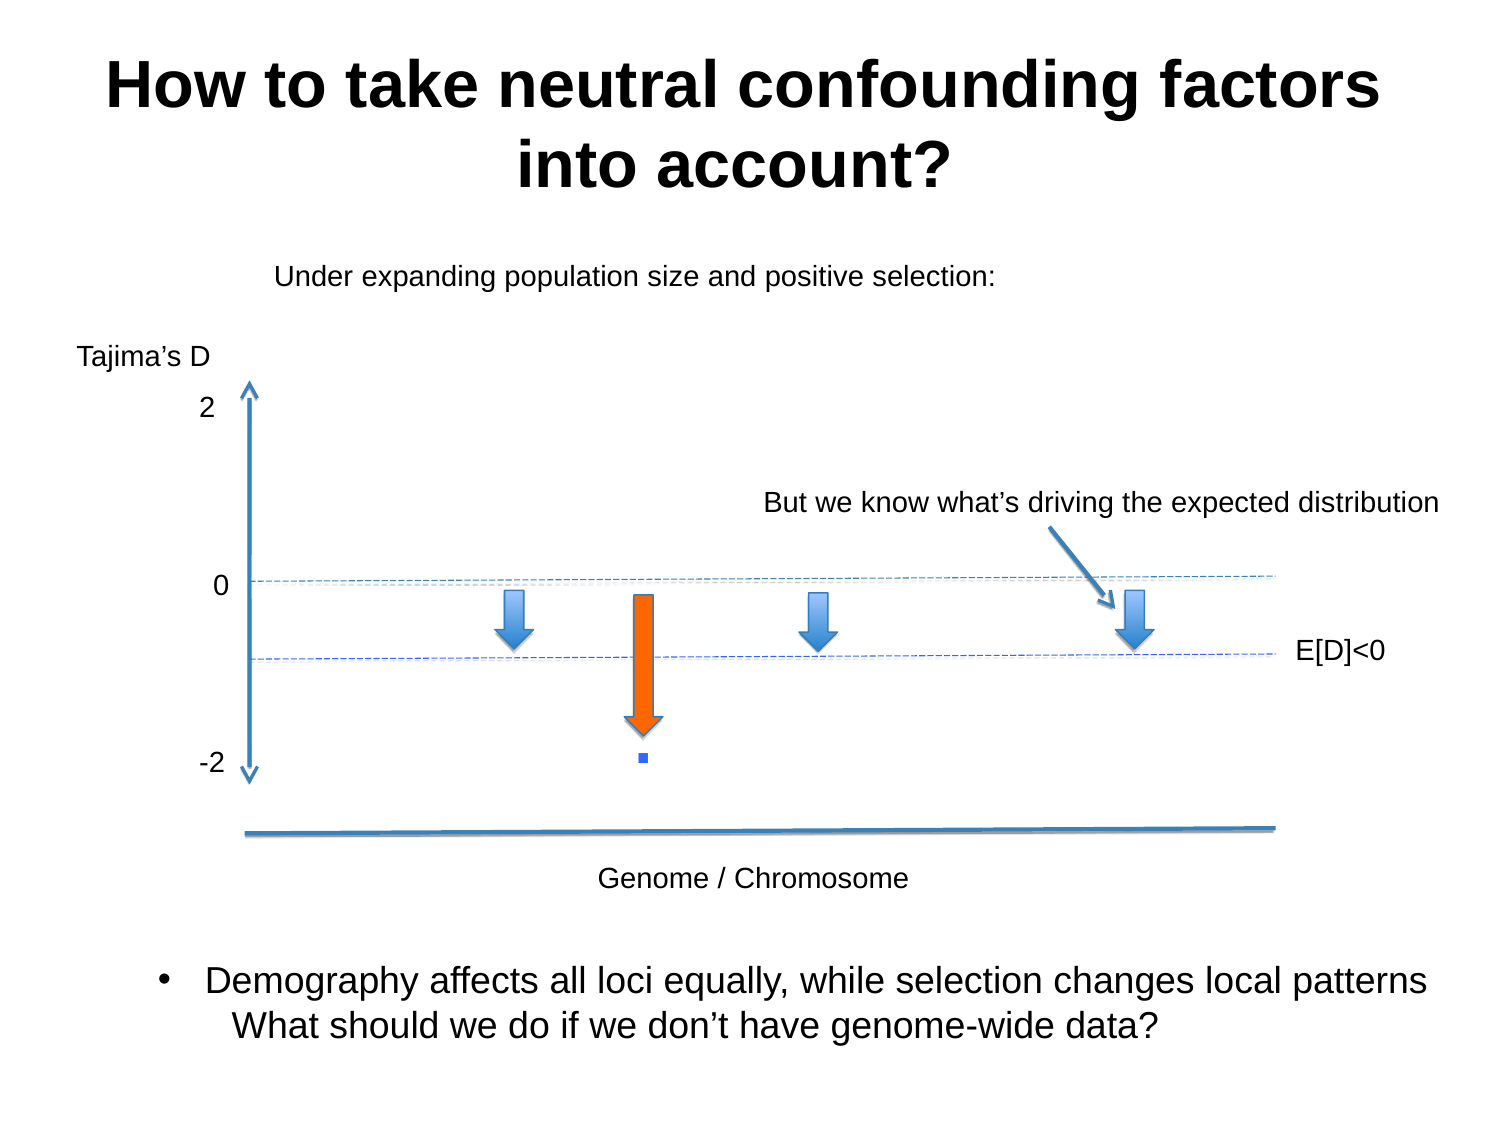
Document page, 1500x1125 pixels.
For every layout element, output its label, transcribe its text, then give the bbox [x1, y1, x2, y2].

text_box E[D]<0 [1280, 624, 1401, 674]
text_box 2 [184, 380, 231, 431]
text_box But we know what’s driving the expected distribution [748, 476, 1456, 527]
text_box . [619, 689, 668, 785]
text_box [494, 590, 534, 649]
text_box Genome / Chromosome [582, 851, 925, 902]
text_box 0 [198, 558, 245, 609]
text_box [624, 594, 663, 737]
text_box [799, 592, 838, 652]
text_box -2 [184, 736, 241, 786]
text_box Demography affects all loci equally, while selection changes local patterns What should we do if we don’t have genome-wide data? [143, 948, 1443, 1054]
text_box [1115, 590, 1154, 649]
text_box Tajima’s D [61, 330, 226, 380]
title How to take neutral confounding factors into account? [82, 70, 1407, 170]
text_box Under expanding population size and positive selection: [259, 249, 1013, 300]
